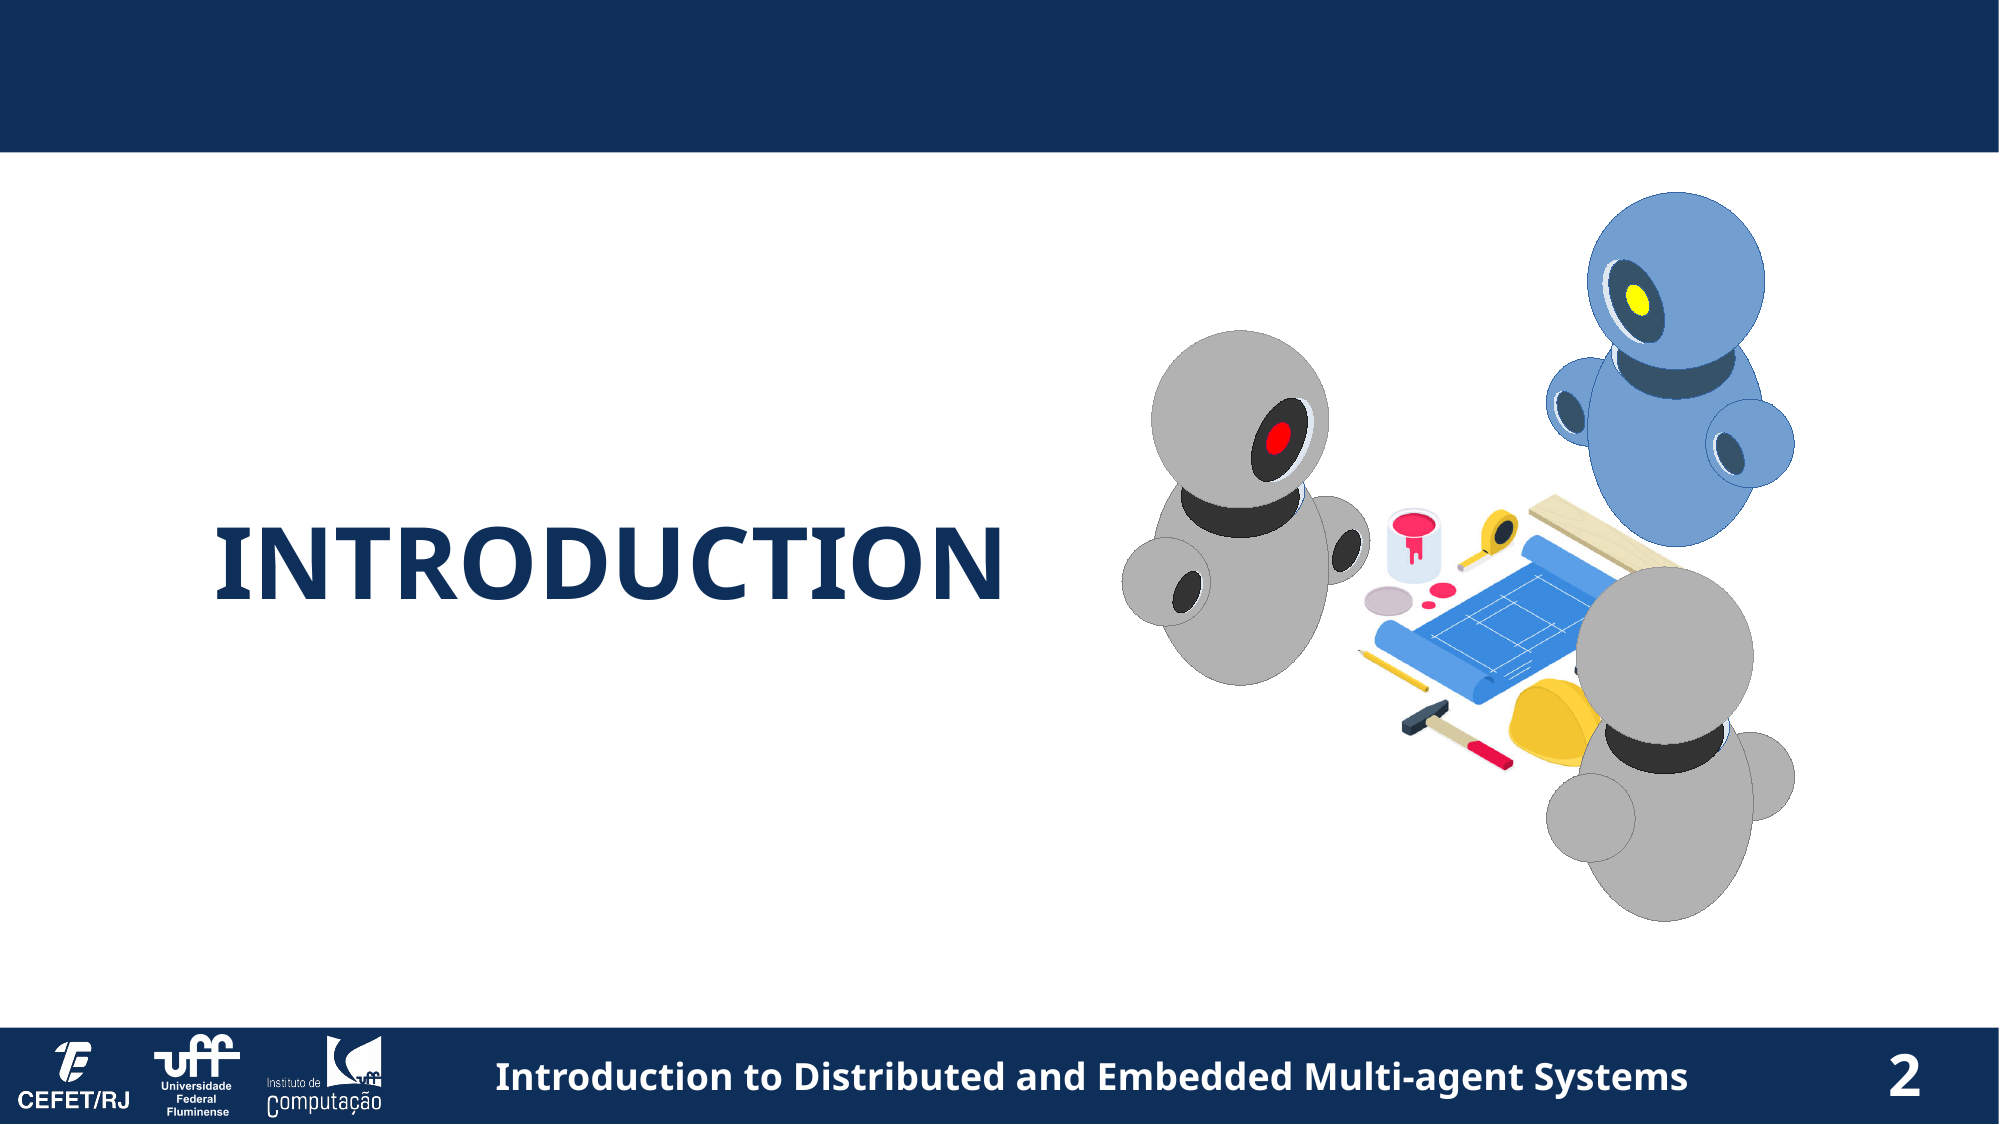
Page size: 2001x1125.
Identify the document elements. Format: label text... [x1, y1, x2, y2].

picture [153, 1033, 241, 1121]
text_box [1546, 566, 1795, 922]
text_box [1121, 330, 1371, 686]
text_box INTRODUCTION [137, 492, 1086, 627]
picture [18, 1021, 129, 1125]
picture [1340, 442, 1702, 804]
picture [265, 1033, 383, 1118]
text_box [1546, 192, 1795, 547]
